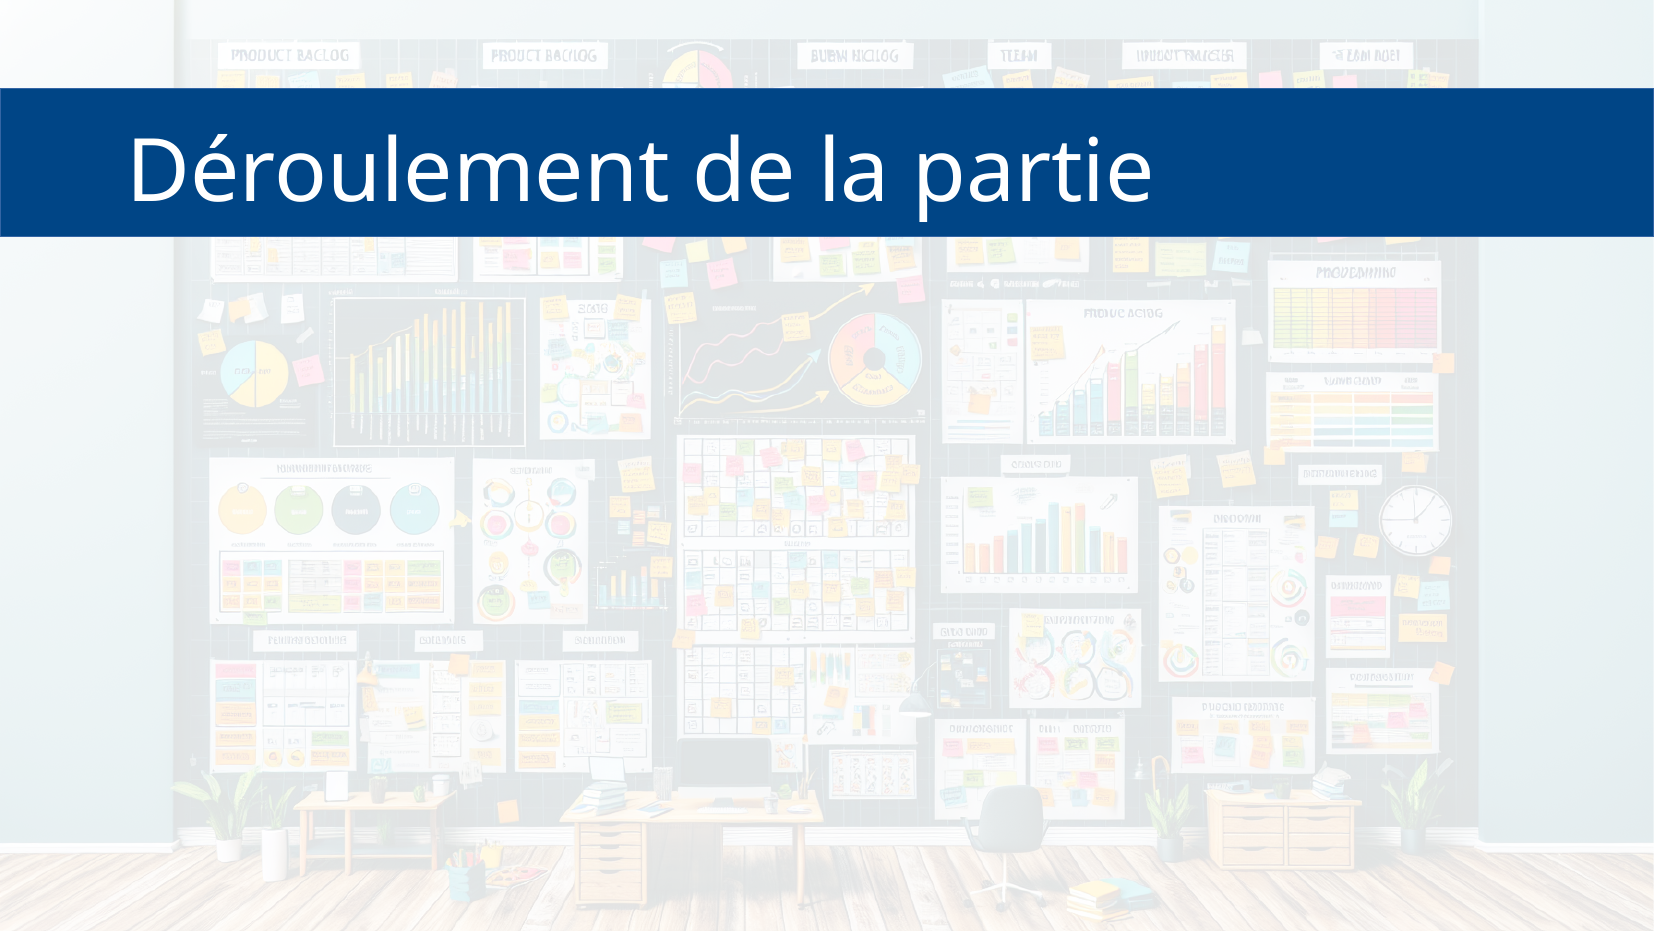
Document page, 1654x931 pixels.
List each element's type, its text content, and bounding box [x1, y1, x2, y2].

text_box [0, 88, 1654, 237]
picture [0, 0, 1654, 88]
text_box Déroulement de la partie [112, 100, 1571, 296]
picture [0, 237, 1654, 931]
